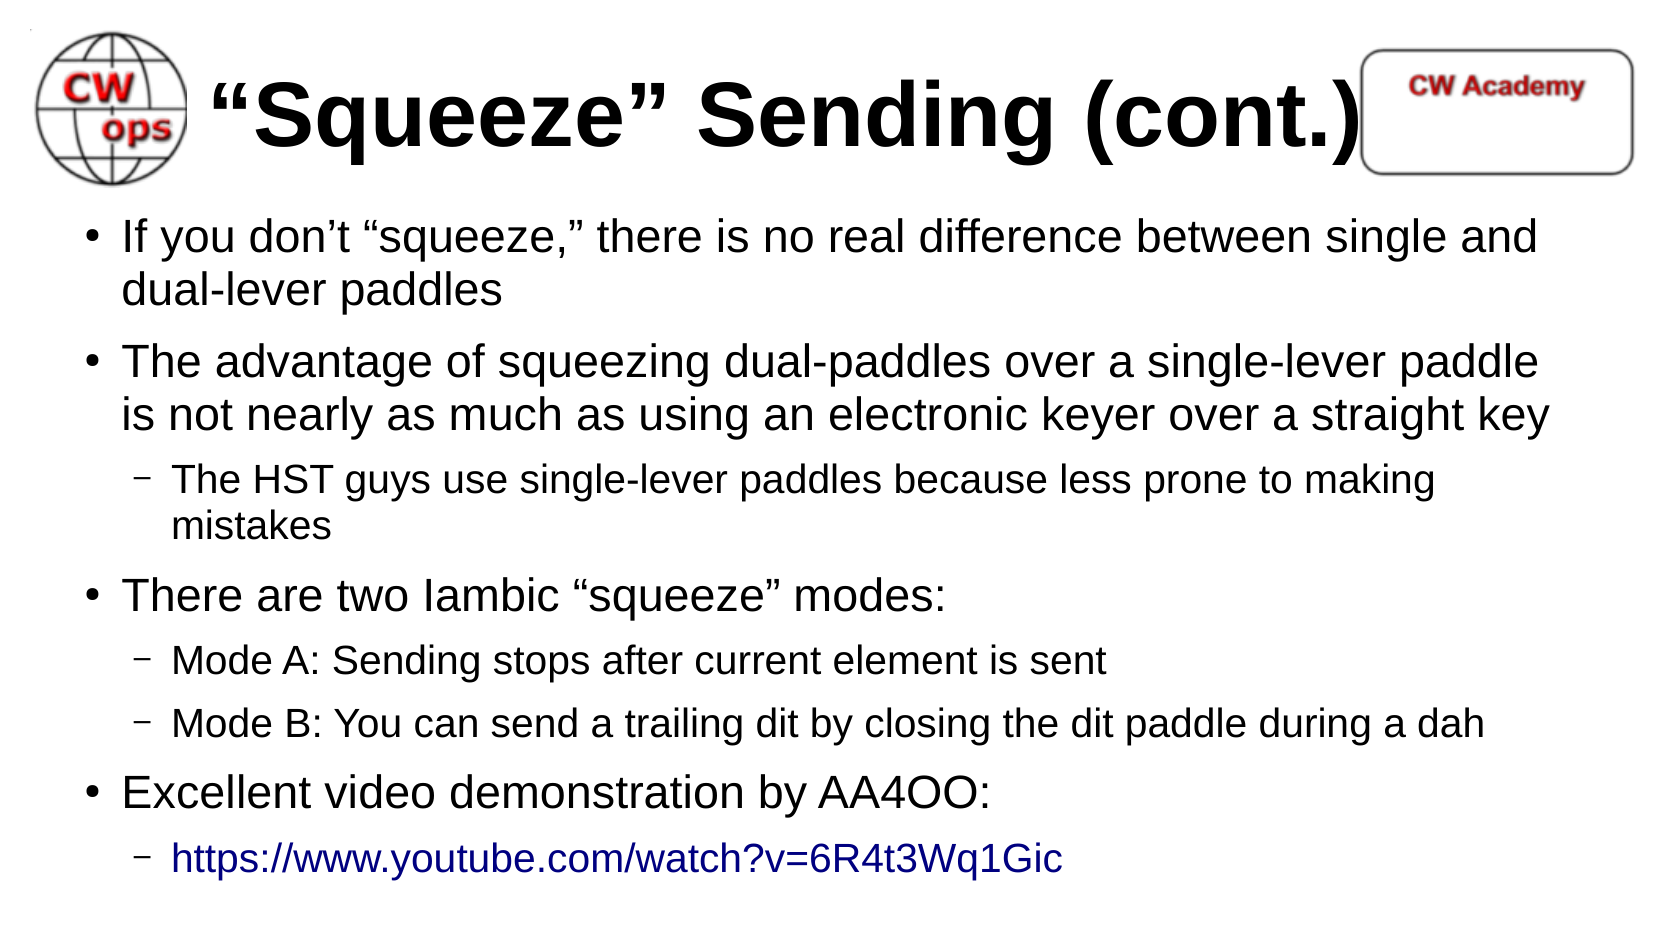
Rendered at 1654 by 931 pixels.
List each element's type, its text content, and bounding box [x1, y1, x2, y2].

title “Squeeze” Sending (cont.) [41, 37, 1531, 193]
list If you don’t “squeeze,” there is no real difference between single and dual-lever paddles The advantage of squeezing dual-paddles over a single-lever paddle is not nearly as much as using an electronic keyer over a straight key The HST guys use single-lever paddles because less prone to making mistakes There are two Iambic “squeeze” modes: Mode A: Sending stops after current element is sent Mode B: You can send a trailing dit by closing the dit paddle during a dah Excellent video demonstration by AA4OO: https://www.youtube.com/watch?v=6R4t3Wq1Gic [71, 210, 1561, 901]
picture [1531, 37, 1640, 186]
picture [30, 29, 187, 180]
